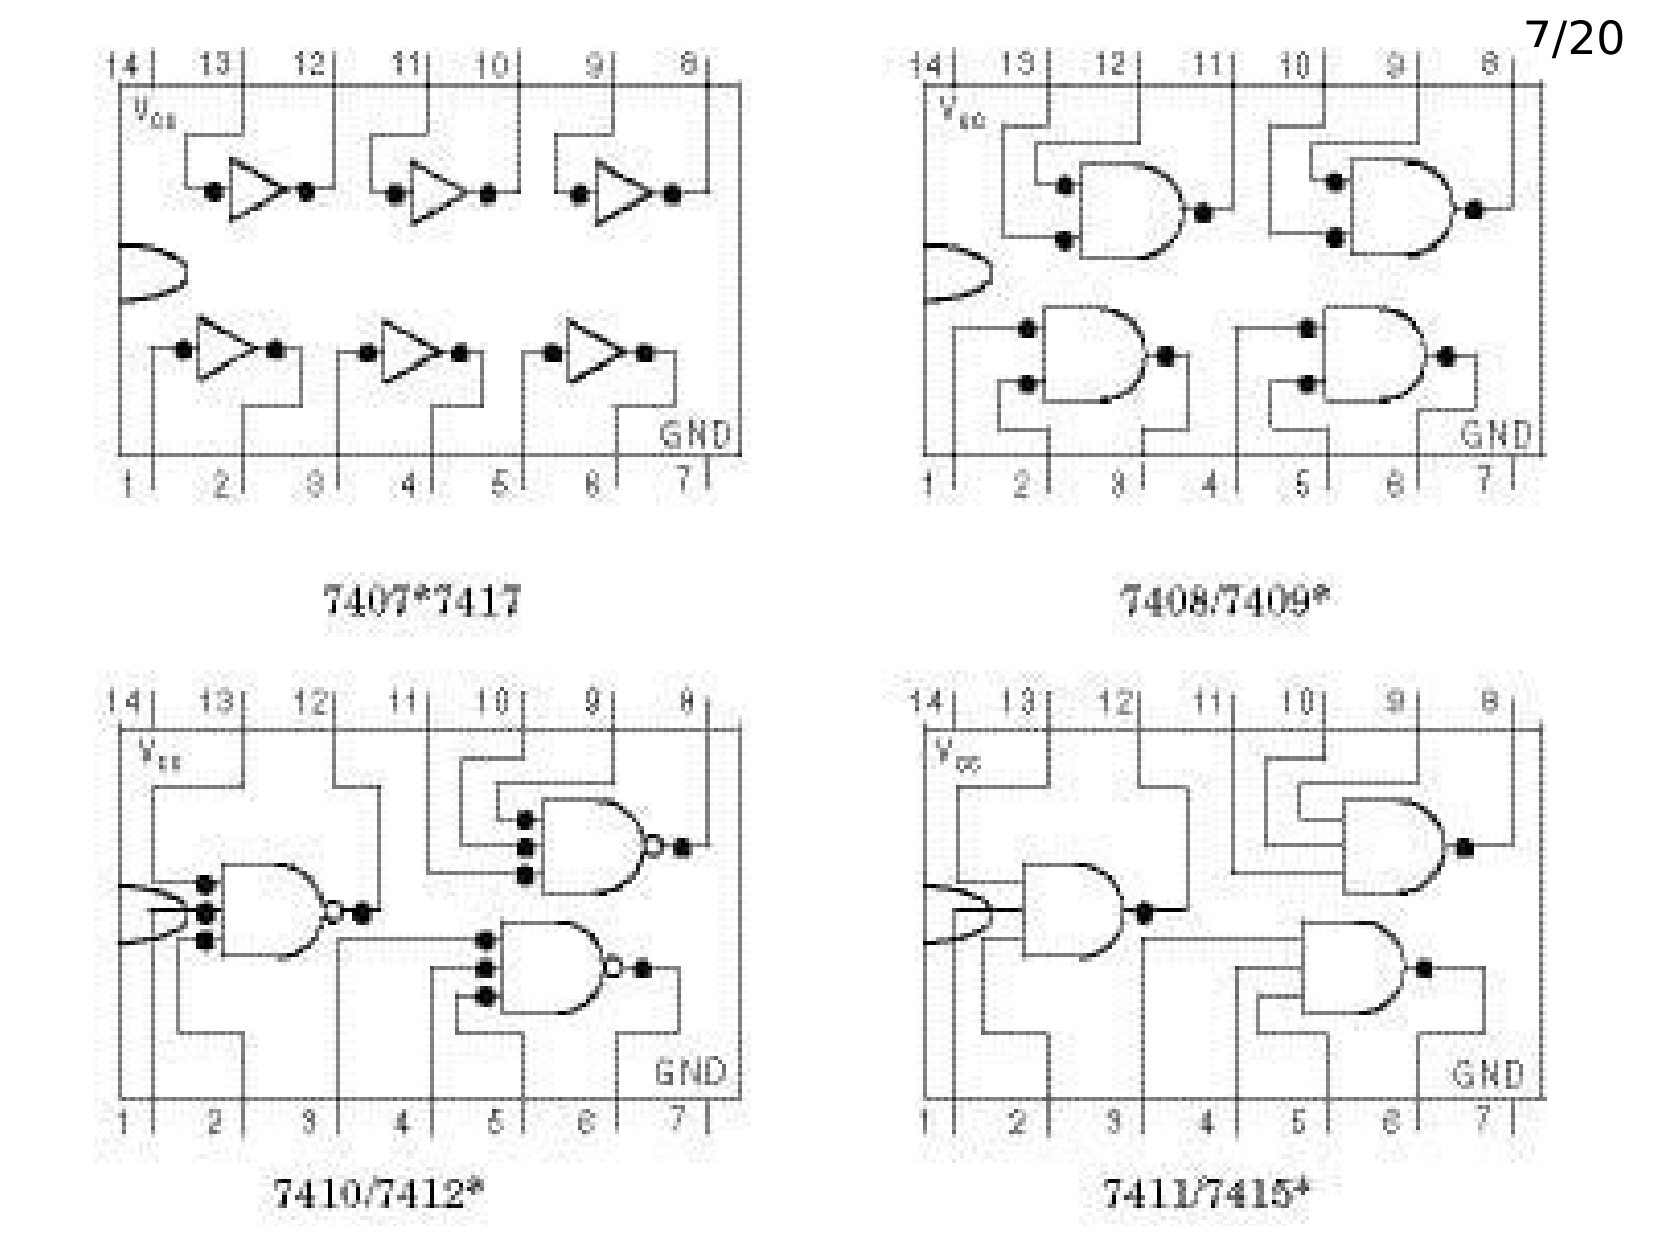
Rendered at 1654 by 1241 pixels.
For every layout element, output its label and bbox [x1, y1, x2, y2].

picture [94, 47, 1548, 1226]
